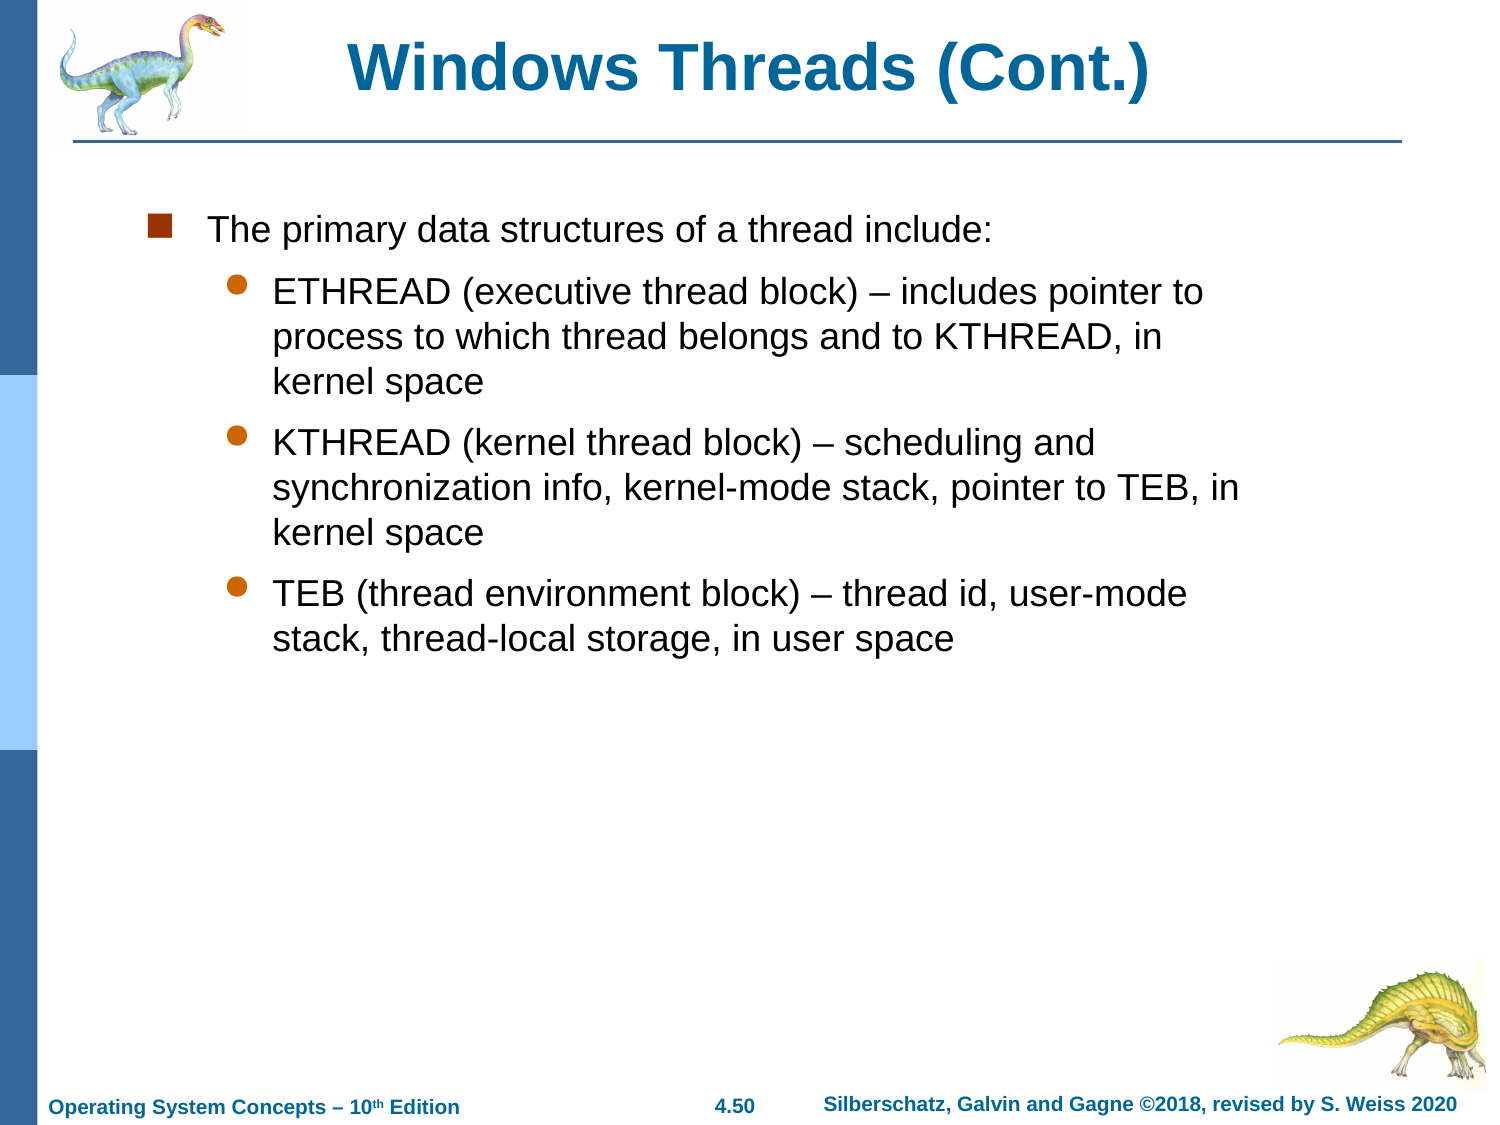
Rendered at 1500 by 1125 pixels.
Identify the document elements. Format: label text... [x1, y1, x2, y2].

picture [1140, 1096, 1148, 1101]
picture [1275, 959, 1486, 1090]
picture [46, 0, 243, 149]
list The primary data structures of a thread include: ETHREAD (executive thread block) – includes pointer to process to which thread belongs and to KTHREAD, in kernel space KTHREAD (kernel thread block) – scheduling and synchronization info, kernel-mode stack, pointer to TEB, in kernel space TEB (thread environment block) – thread id, user-mode stack, thread-local storage, in user space [135, 197, 1259, 1042]
title Windows Threads (Cont.) [75, 16, 1426, 111]
